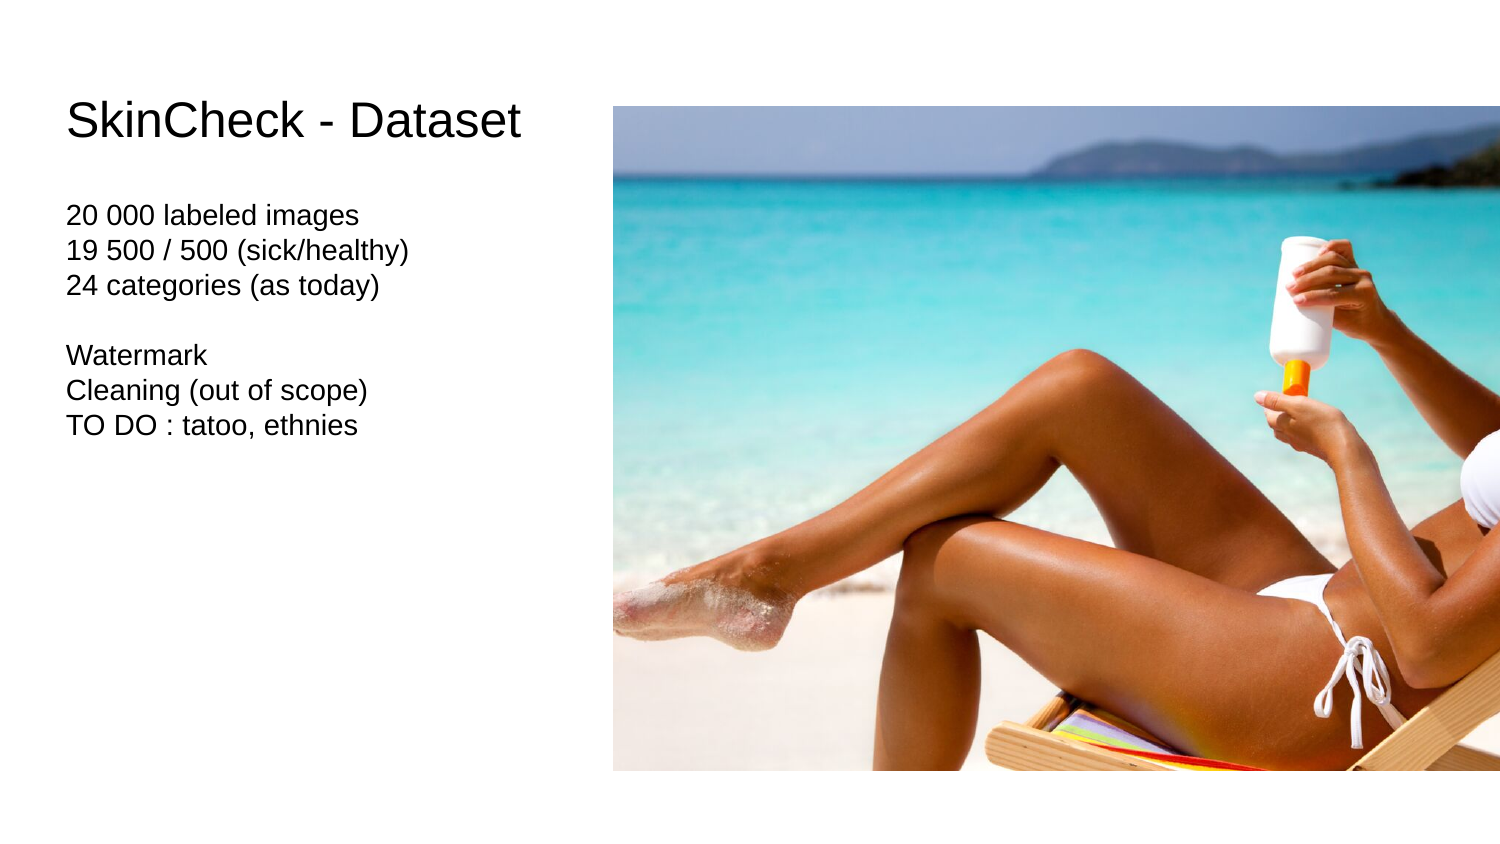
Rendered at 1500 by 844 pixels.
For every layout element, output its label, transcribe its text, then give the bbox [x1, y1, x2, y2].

picture [613, 104, 1500, 771]
list 20 000 labeled images 19 500 / 500 (sick/healthy) 24 categories (as today) Watermark Cleaning (out of scope) TO DO : tatoo, ethnies [51, 189, 613, 750]
title SkinCheck - Dataset [51, 72, 1449, 167]
